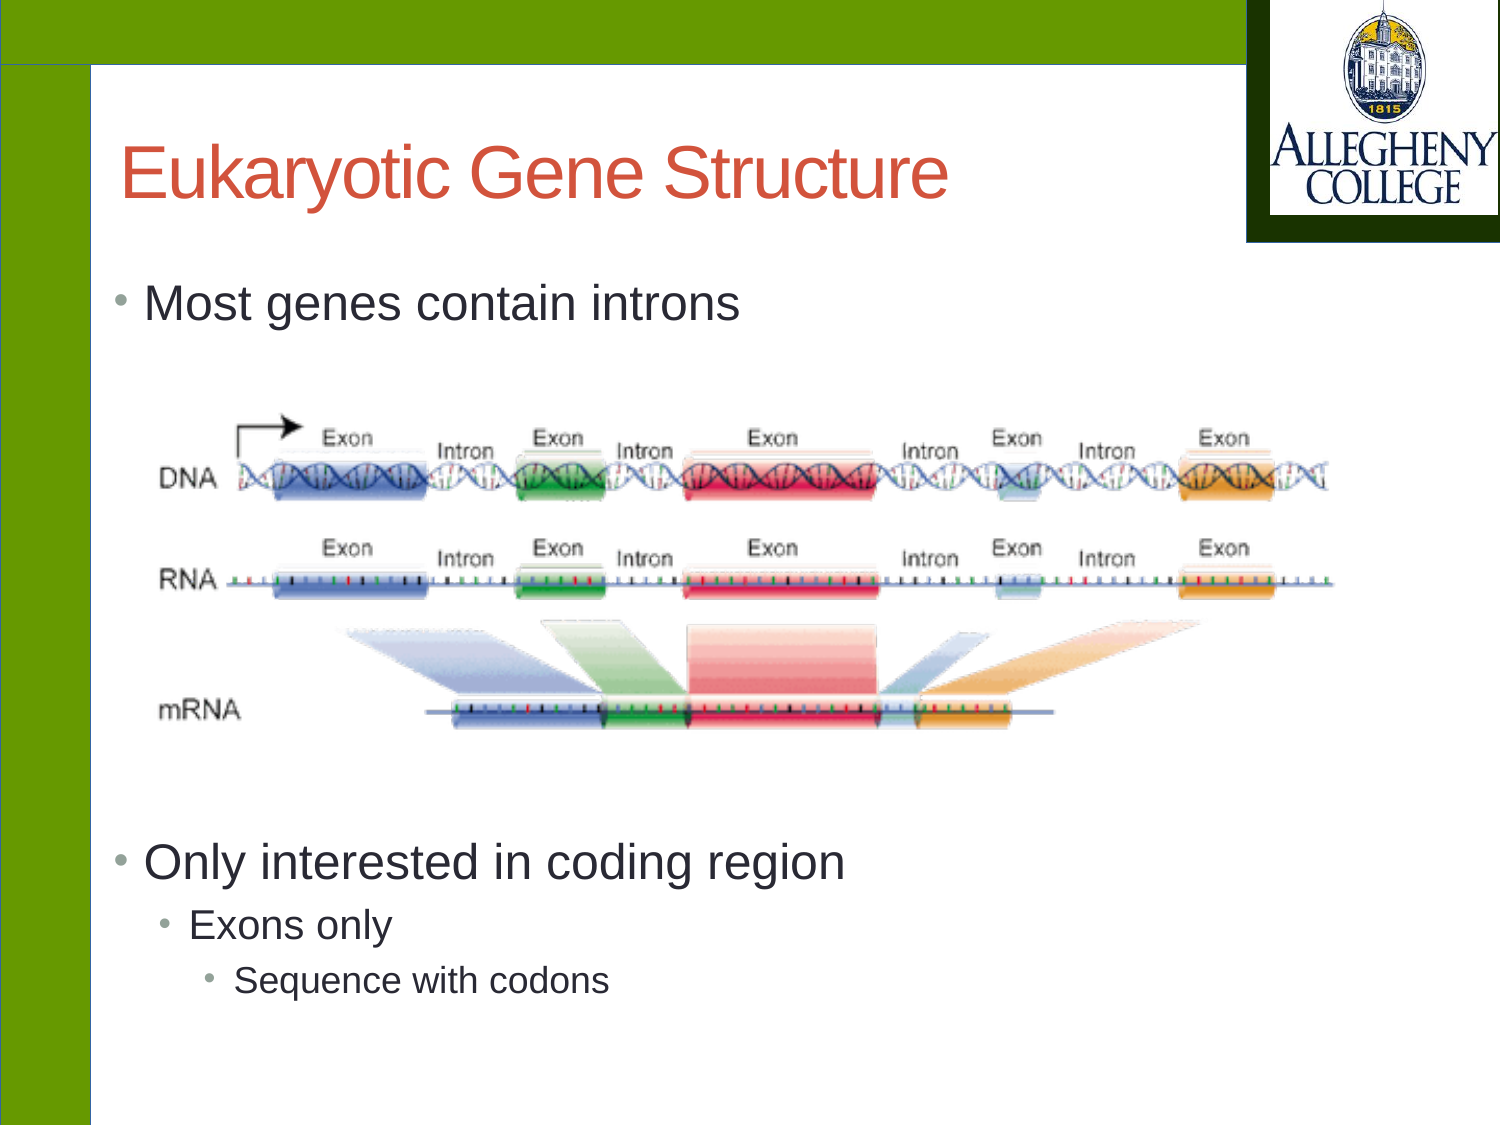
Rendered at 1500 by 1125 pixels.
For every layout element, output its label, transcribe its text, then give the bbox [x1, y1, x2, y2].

title Eukaryotic Gene Structure [104, 87, 1455, 251]
list Most genes contain introns Only interested in coding region Exons only Sequence with codons [98, 262, 1449, 1063]
picture [1270, 0, 1498, 216]
picture [125, 397, 1375, 761]
text_box [0, 0, 1500, 1125]
